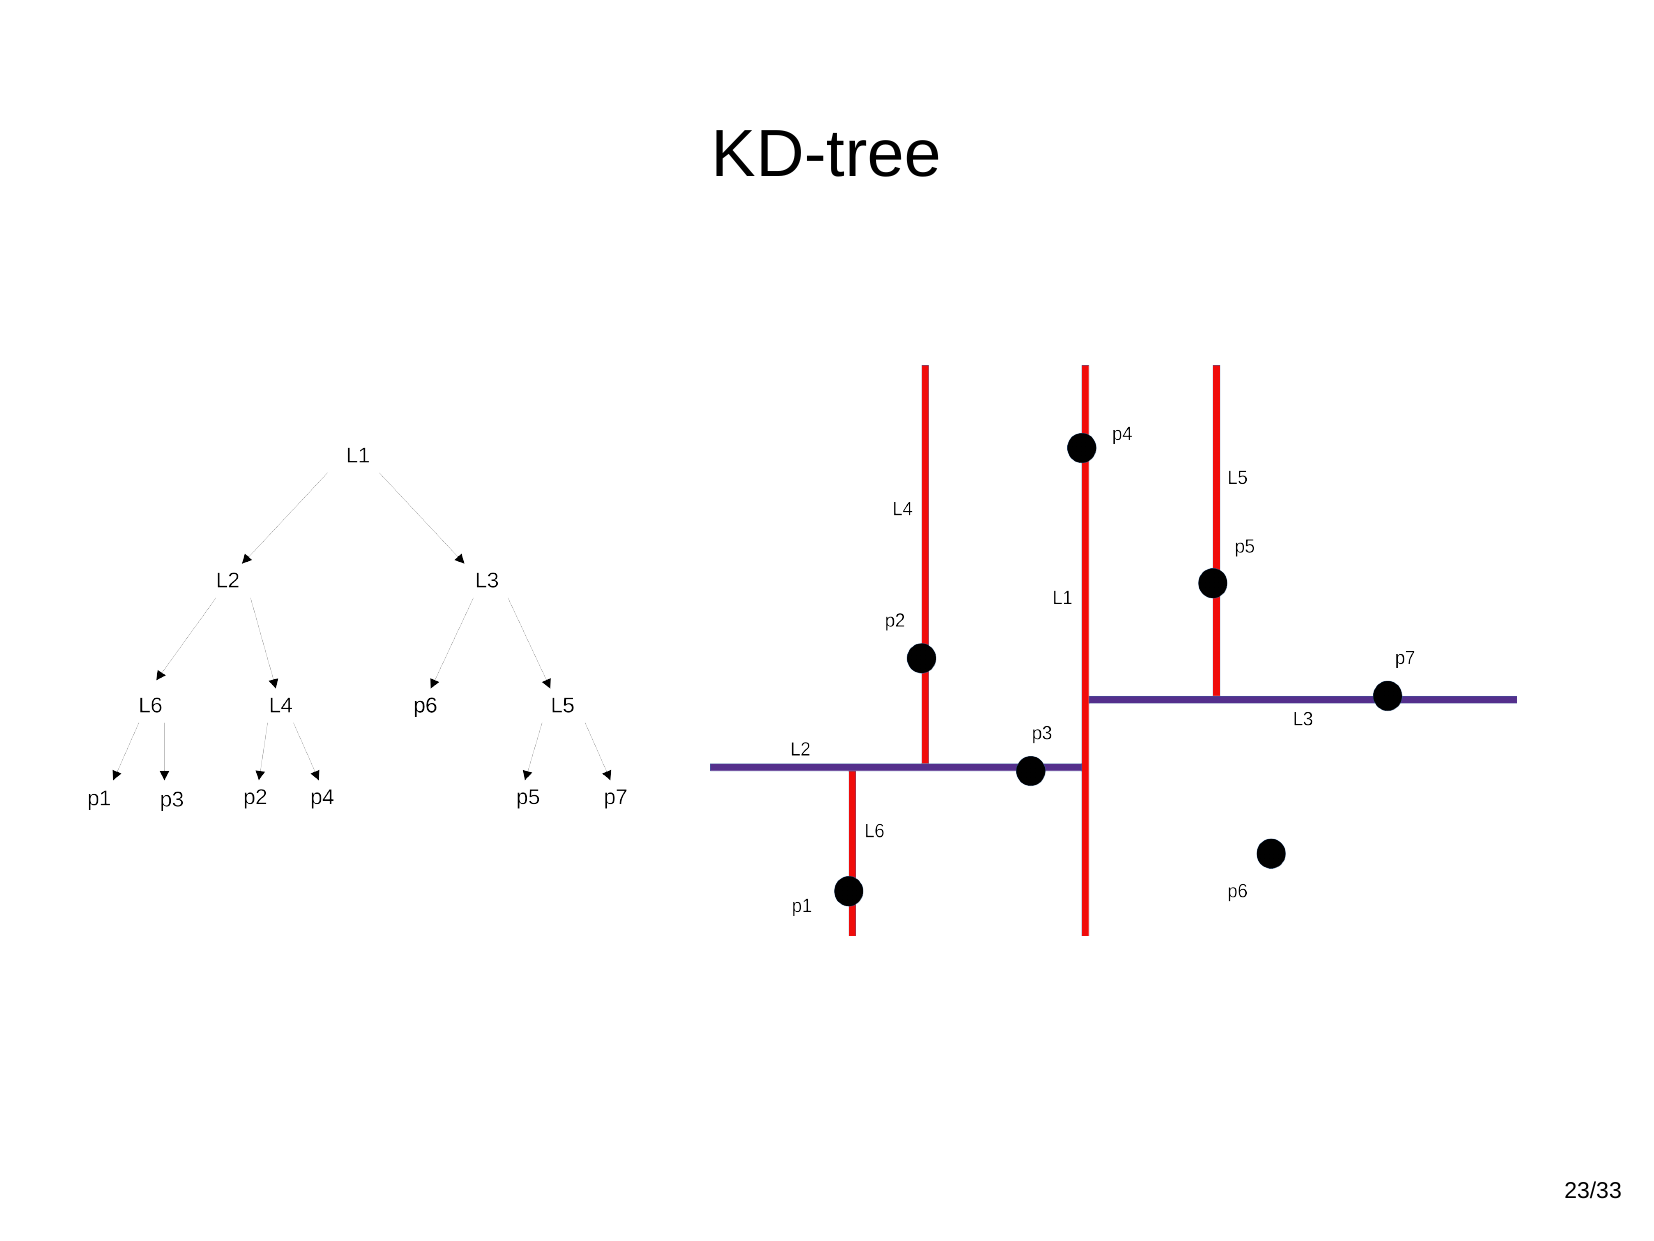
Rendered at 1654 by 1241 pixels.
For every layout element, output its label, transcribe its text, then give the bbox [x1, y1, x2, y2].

title KD-tree [82, 49, 1571, 257]
picture [27, 239, 679, 1162]
text_box 23/33 [1549, 1170, 1637, 1211]
picture [710, 365, 1517, 936]
